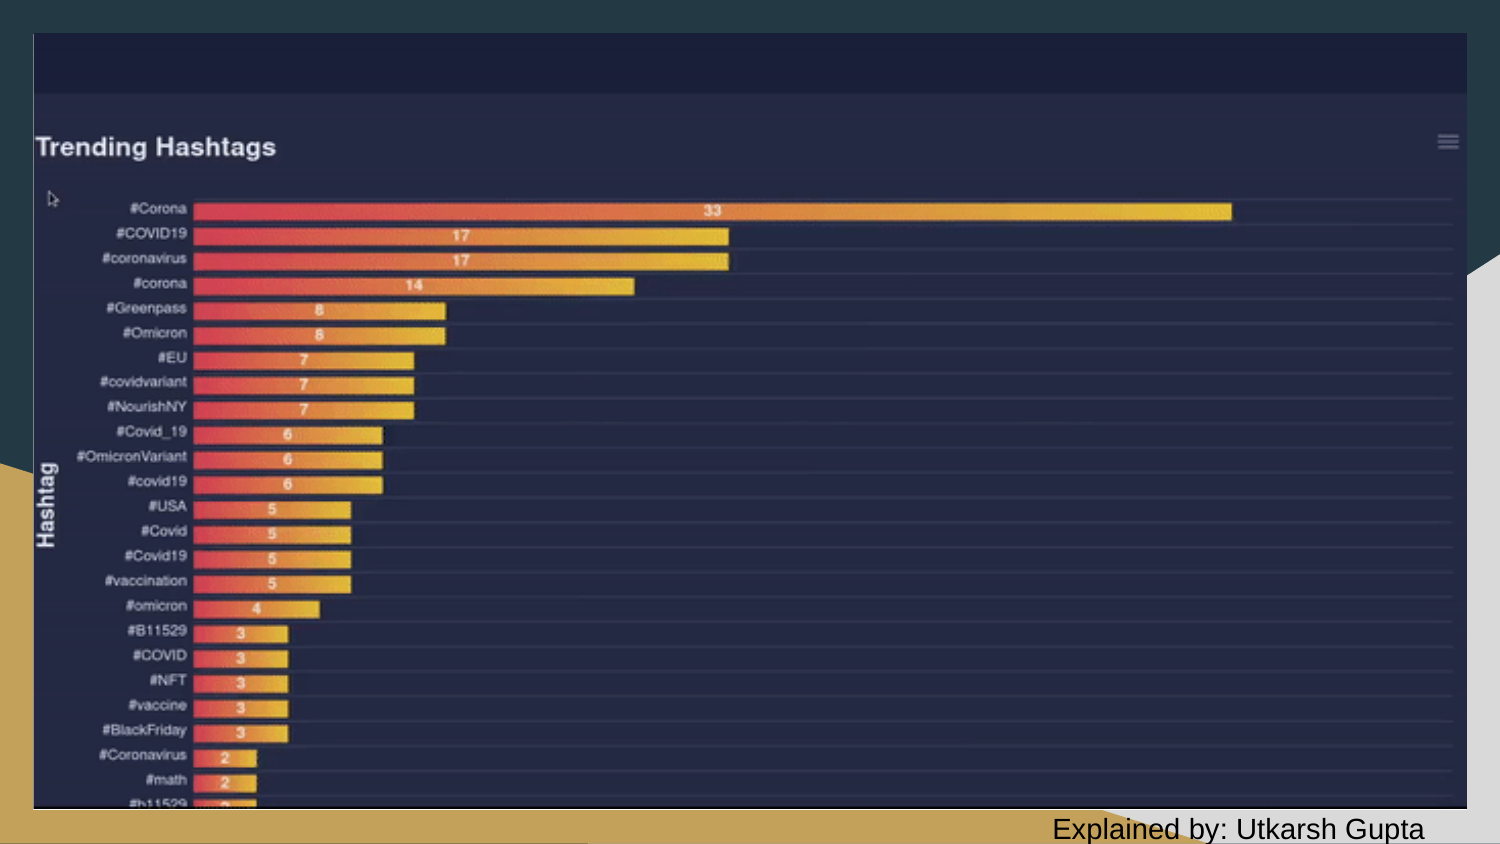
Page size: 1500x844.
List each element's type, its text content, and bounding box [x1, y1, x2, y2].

text_box Explained by: Utkarsh Gupta [1037, 795, 1500, 844]
picture [33, 33, 1467, 809]
